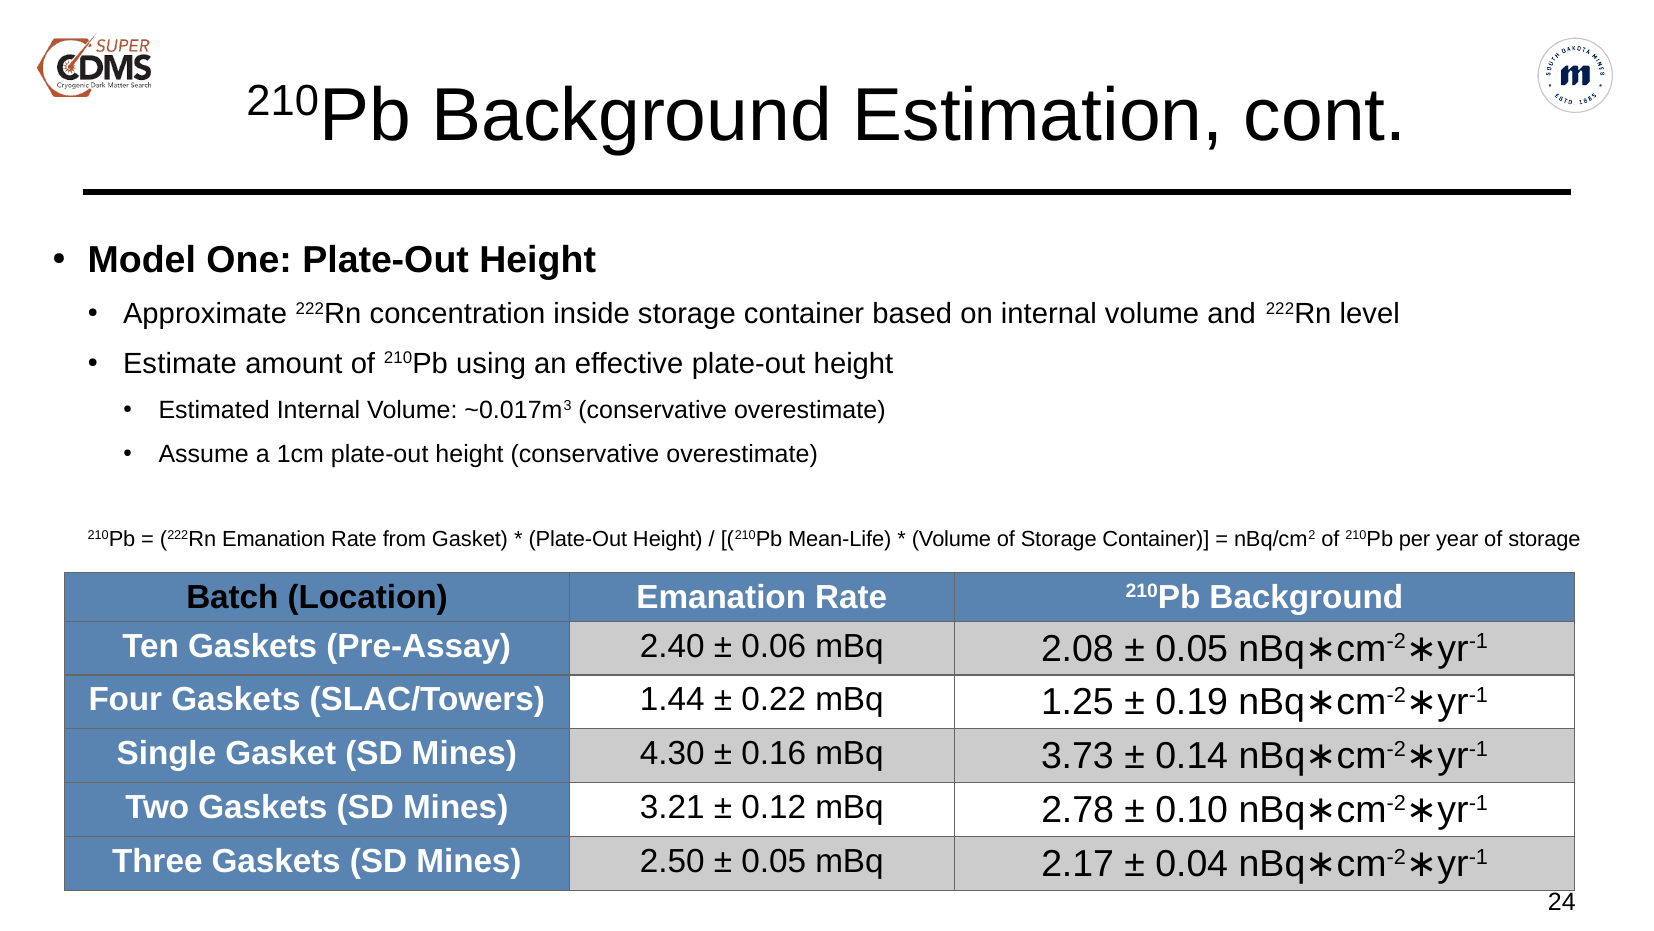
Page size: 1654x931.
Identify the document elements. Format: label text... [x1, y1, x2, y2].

text_box Model One: Plate-Out Height Approximate 222Rn concentration inside storage container based on internal volume and 222Rn level Estimate amount of 210Pb using an effective plate-out height Estimated Internal Volume: ~0.017m3 (conservative overestimate) Assume a 1cm plate-out height (conservative overestimate) 210Pb = (222Rn Emanation Rate from Gasket) * (Plate-Out Height) / [(210Pb Mean-Life) * (Volume of Storage Container)] = nBq/cm2 of 210Pb per year of storage [37, 225, 1613, 563]
table_cell 2.50 ± 0.05 mBq [570, 837, 954, 890]
table_cell Two Gaskets (SD Mines) [65, 783, 569, 836]
table_cell 4.30 ± 0.16 mBq [570, 729, 954, 782]
title 210Pb Background Estimation, cont. [82, 37, 1571, 193]
table_header Emanation Rate [570, 573, 954, 621]
table_header 210Pb Background [955, 573, 1574, 621]
table_cell 2.78 ± 0.10 nBq∗cm-2∗yr-1 [955, 783, 1574, 836]
table_cell 2.08 ± 0.05 nBq∗cm-2∗yr-1 [955, 622, 1574, 674]
table_cell Ten Gaskets (Pre-Assay) [65, 622, 569, 674]
table_cell Four Gaskets (SLAC/Towers) [65, 676, 569, 728]
table_cell 1.44 ± 0.22 mBq [570, 676, 954, 728]
table_cell Single Gasket (SD Mines) [65, 729, 569, 782]
table_cell 1.25 ± 0.19 nBq∗cm-2∗yr-1 [955, 676, 1574, 728]
table_cell 3.73 ± 0.14 nBq∗cm-2∗yr-1 [955, 729, 1574, 782]
table_cell 2.17 ± 0.04 nBq∗cm-2∗yr-1 [955, 837, 1574, 890]
table_cell 2.40 ± 0.06 mBq [570, 622, 954, 674]
picture [37, 32, 151, 97]
table_cell Three Gaskets (SD Mines) [65, 837, 569, 890]
table_header Batch (Location) [65, 573, 569, 621]
table_cell 3.21 ± 0.12 mBq [570, 783, 954, 836]
picture [1571, 37, 1613, 113]
